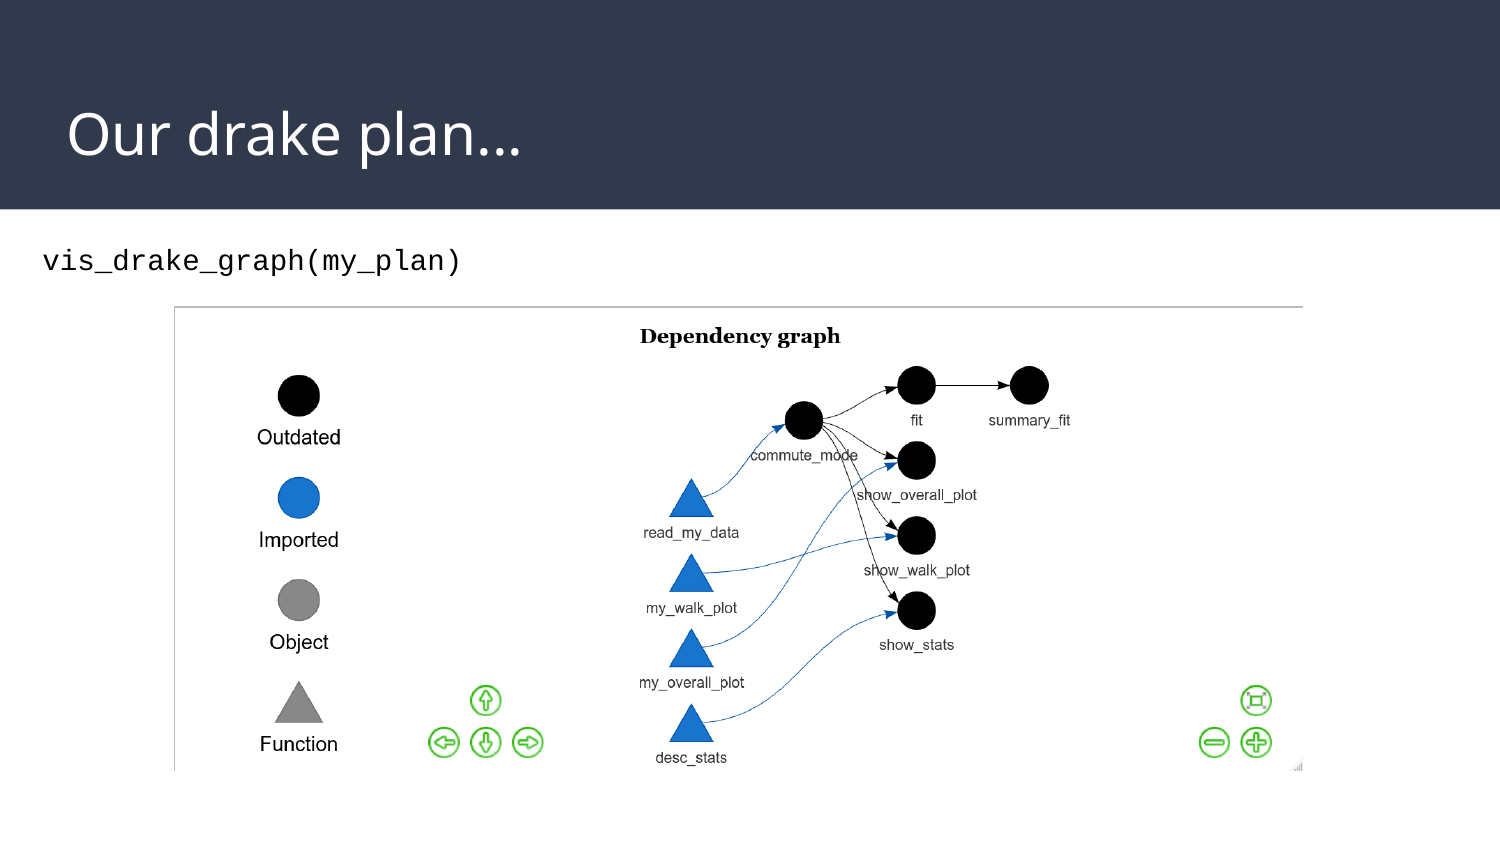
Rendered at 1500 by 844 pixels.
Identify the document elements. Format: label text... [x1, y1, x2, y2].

text_box vis_drake_graph(my_plan) [27, 226, 1449, 329]
title Our drake plan... [51, 82, 1449, 185]
picture [174, 306, 1303, 772]
